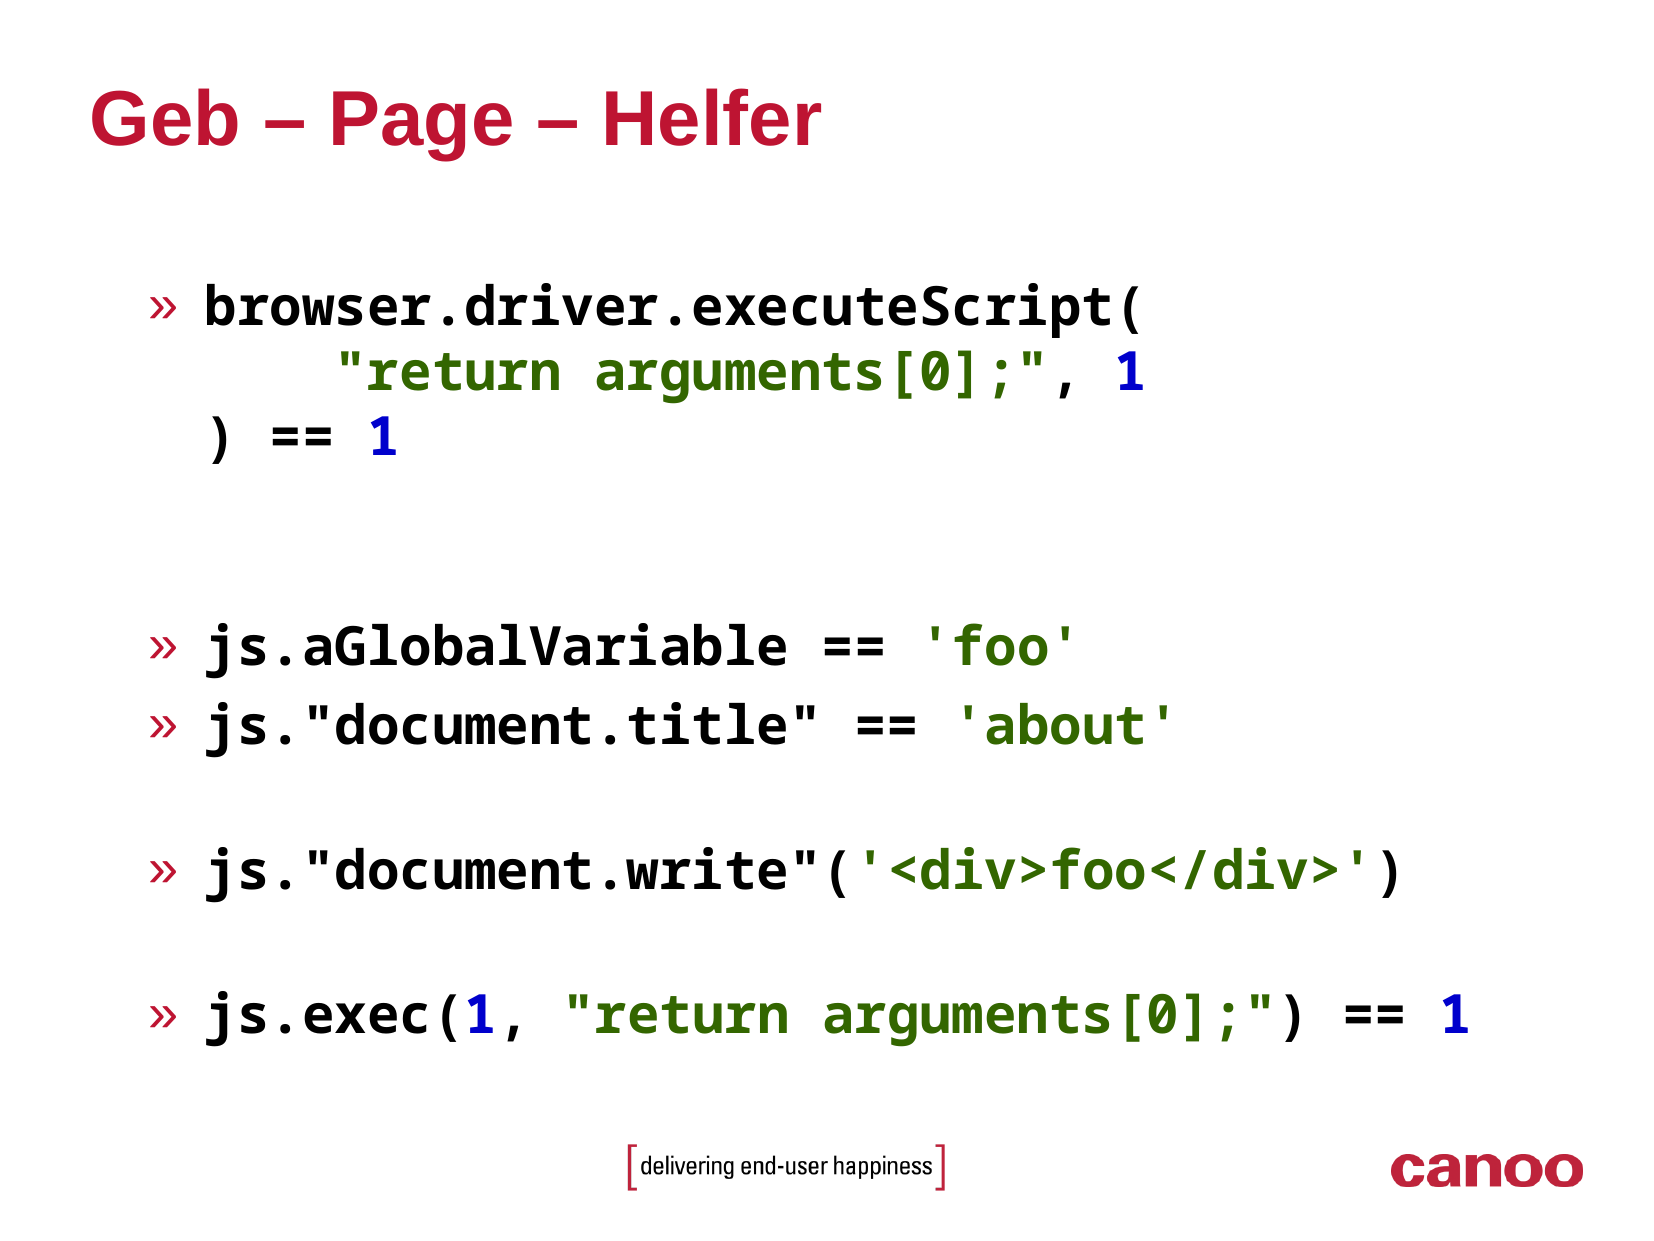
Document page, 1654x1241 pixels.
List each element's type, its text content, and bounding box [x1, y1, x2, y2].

title Geb – Page – Helfer [75, 60, 1591, 181]
list browser.driver.executeScript( "return arguments[0];", 1 ) == 1 js.aGlobalVariable == 'foo' js."document.title" == 'about' js."document.write"('<div>foo</div>') js.exec(1, "return arguments[0];") == 1 [134, 263, 1546, 1201]
picture [1546, 1154, 1583, 1187]
